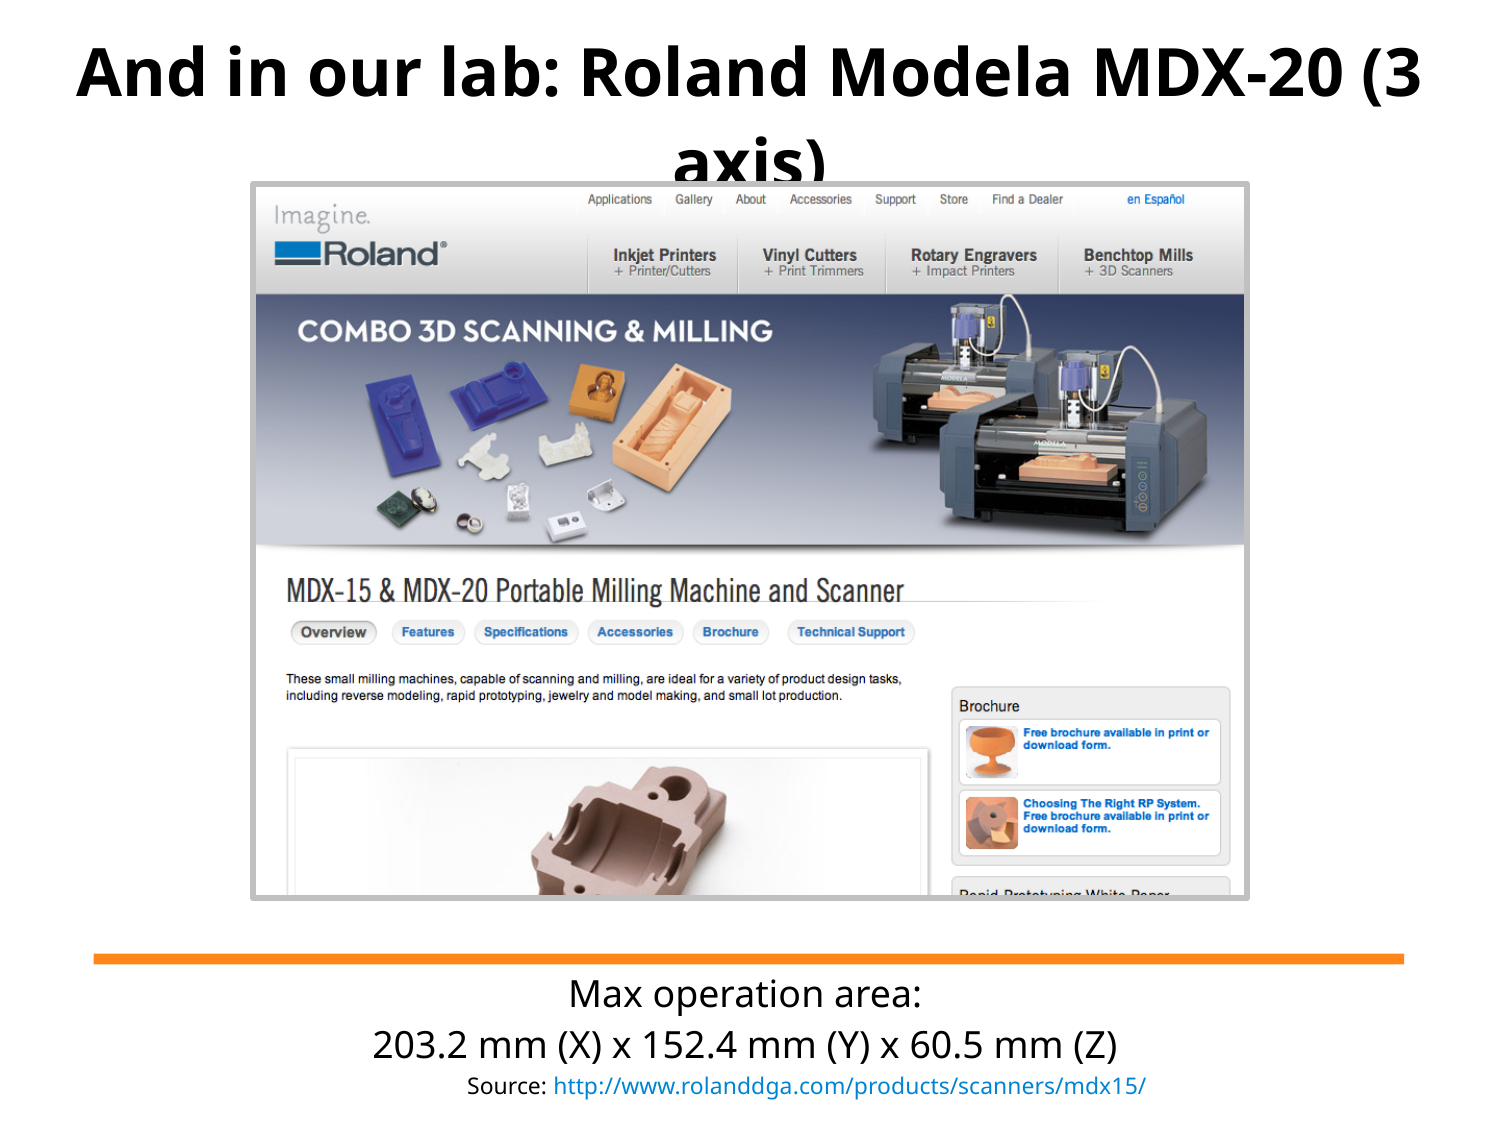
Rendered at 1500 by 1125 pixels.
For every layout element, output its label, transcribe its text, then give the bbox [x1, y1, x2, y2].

title And in our lab: Roland Modela MDX-20 (3 axis) [75, 44, 1426, 188]
text_box Source: http://www.rolanddga.com/products/scanners/mdx15/ [452, 1073, 1093, 1107]
picture [0, 0, 1500, 1125]
text_box Max operation area: 203.2 mm (X) x 152.4 mm (Y) x 60.5 mm (Z) [287, 960, 1213, 1073]
